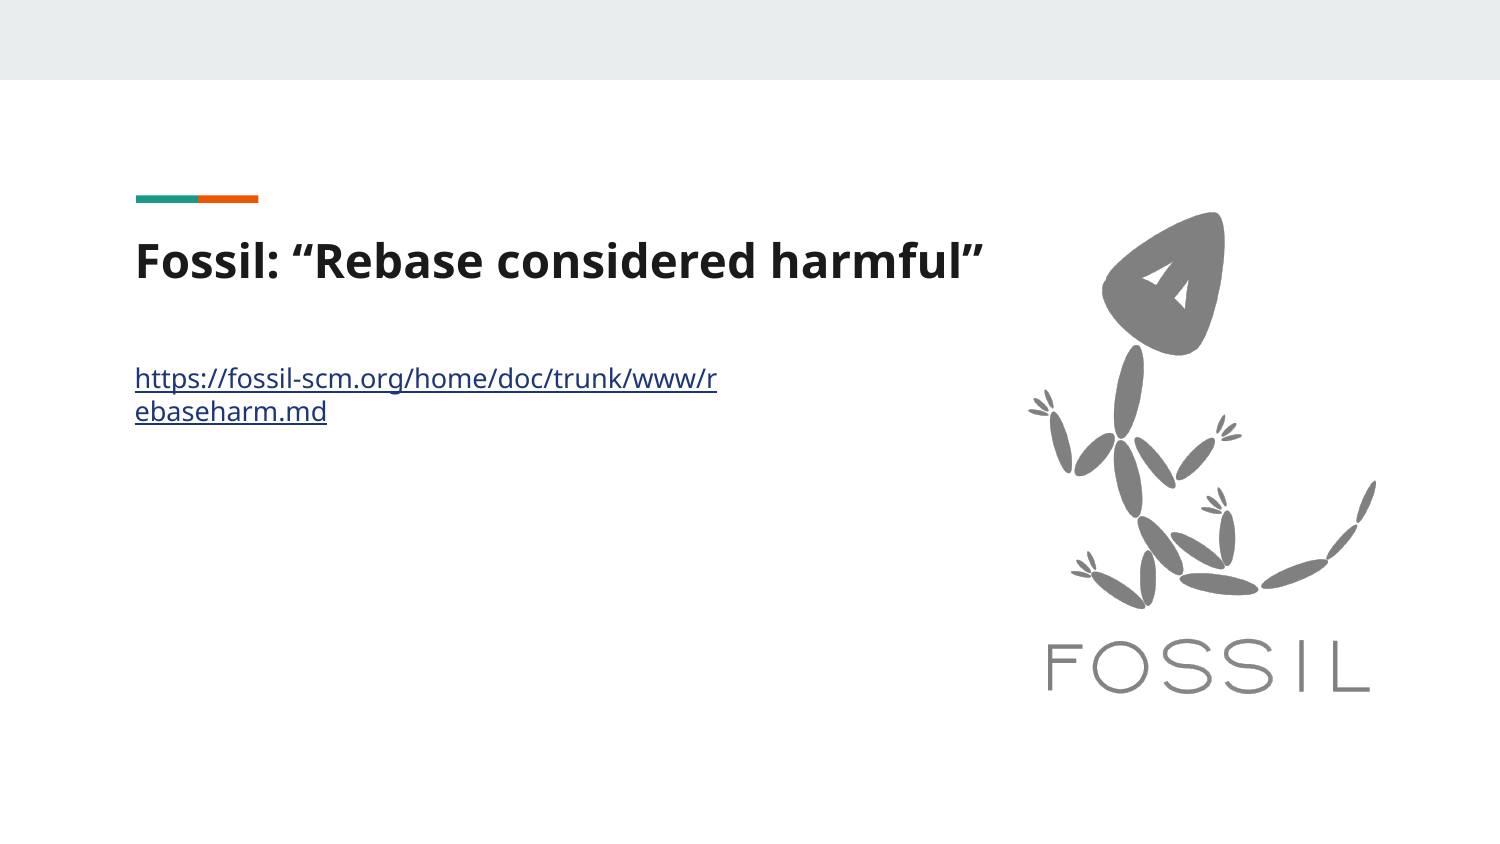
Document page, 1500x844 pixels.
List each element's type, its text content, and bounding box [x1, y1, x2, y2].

list https://fossil-scm.org/home/doc/trunk/www/rebaseharm.md [119, 341, 739, 712]
picture [1018, 200, 1386, 706]
title Fossil: “Rebase considered harmful” [119, 216, 1018, 305]
